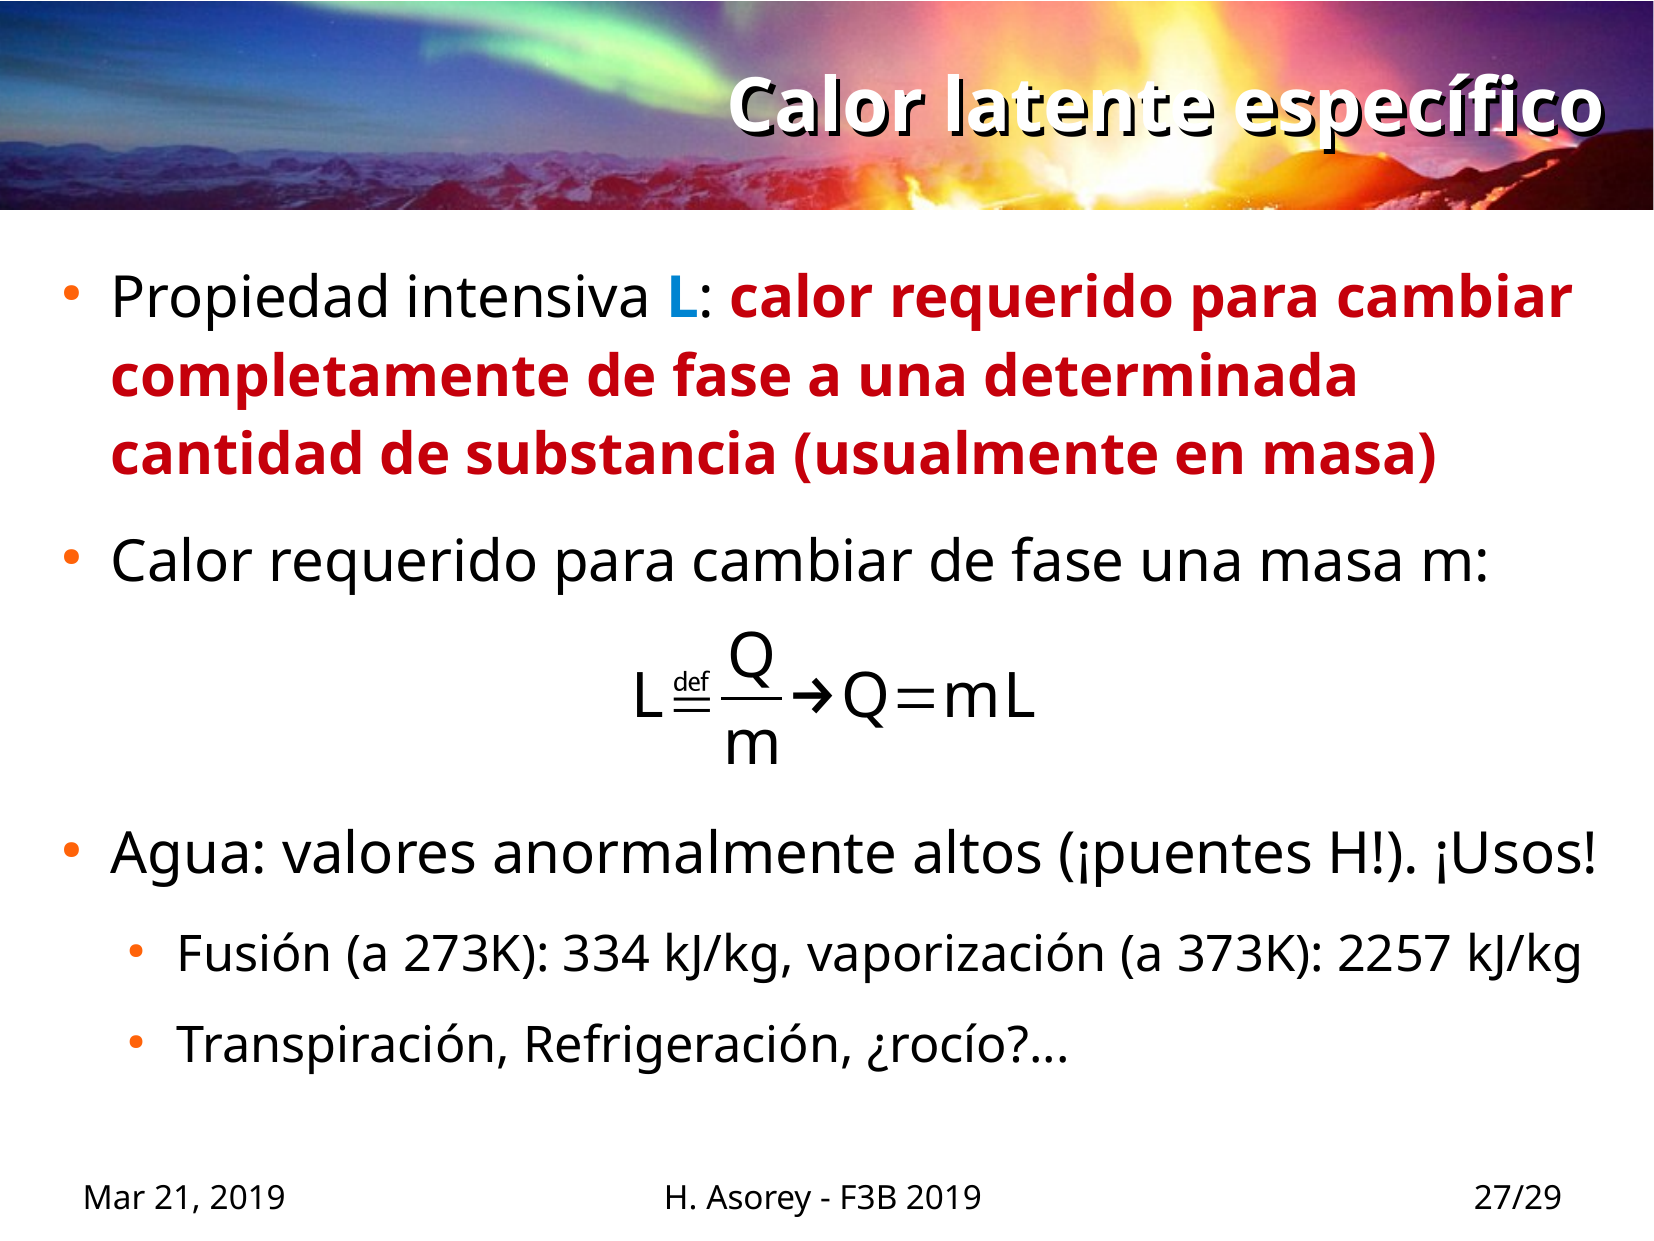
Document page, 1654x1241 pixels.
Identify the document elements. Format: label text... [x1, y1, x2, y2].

chart [625, 618, 1044, 780]
title Calor latente específico [45, 15, 1606, 191]
list Propiedad intensiva L: calor requerido para cambiar completamente de fase a una determinada cantidad de substancia (usualmente en masa) Calor requerido para cambiar de fase una masa m: Agua: valores anormalmente altos (¡puentes H!). ¡Usos! Fusión (a 273K): 334 kJ/kg, vaporización (a 373K): 2257 kJ/kg Transpiración, Refrigeración, ¿rocío?... [45, 255, 1606, 1156]
picture [0, 1, 1654, 210]
